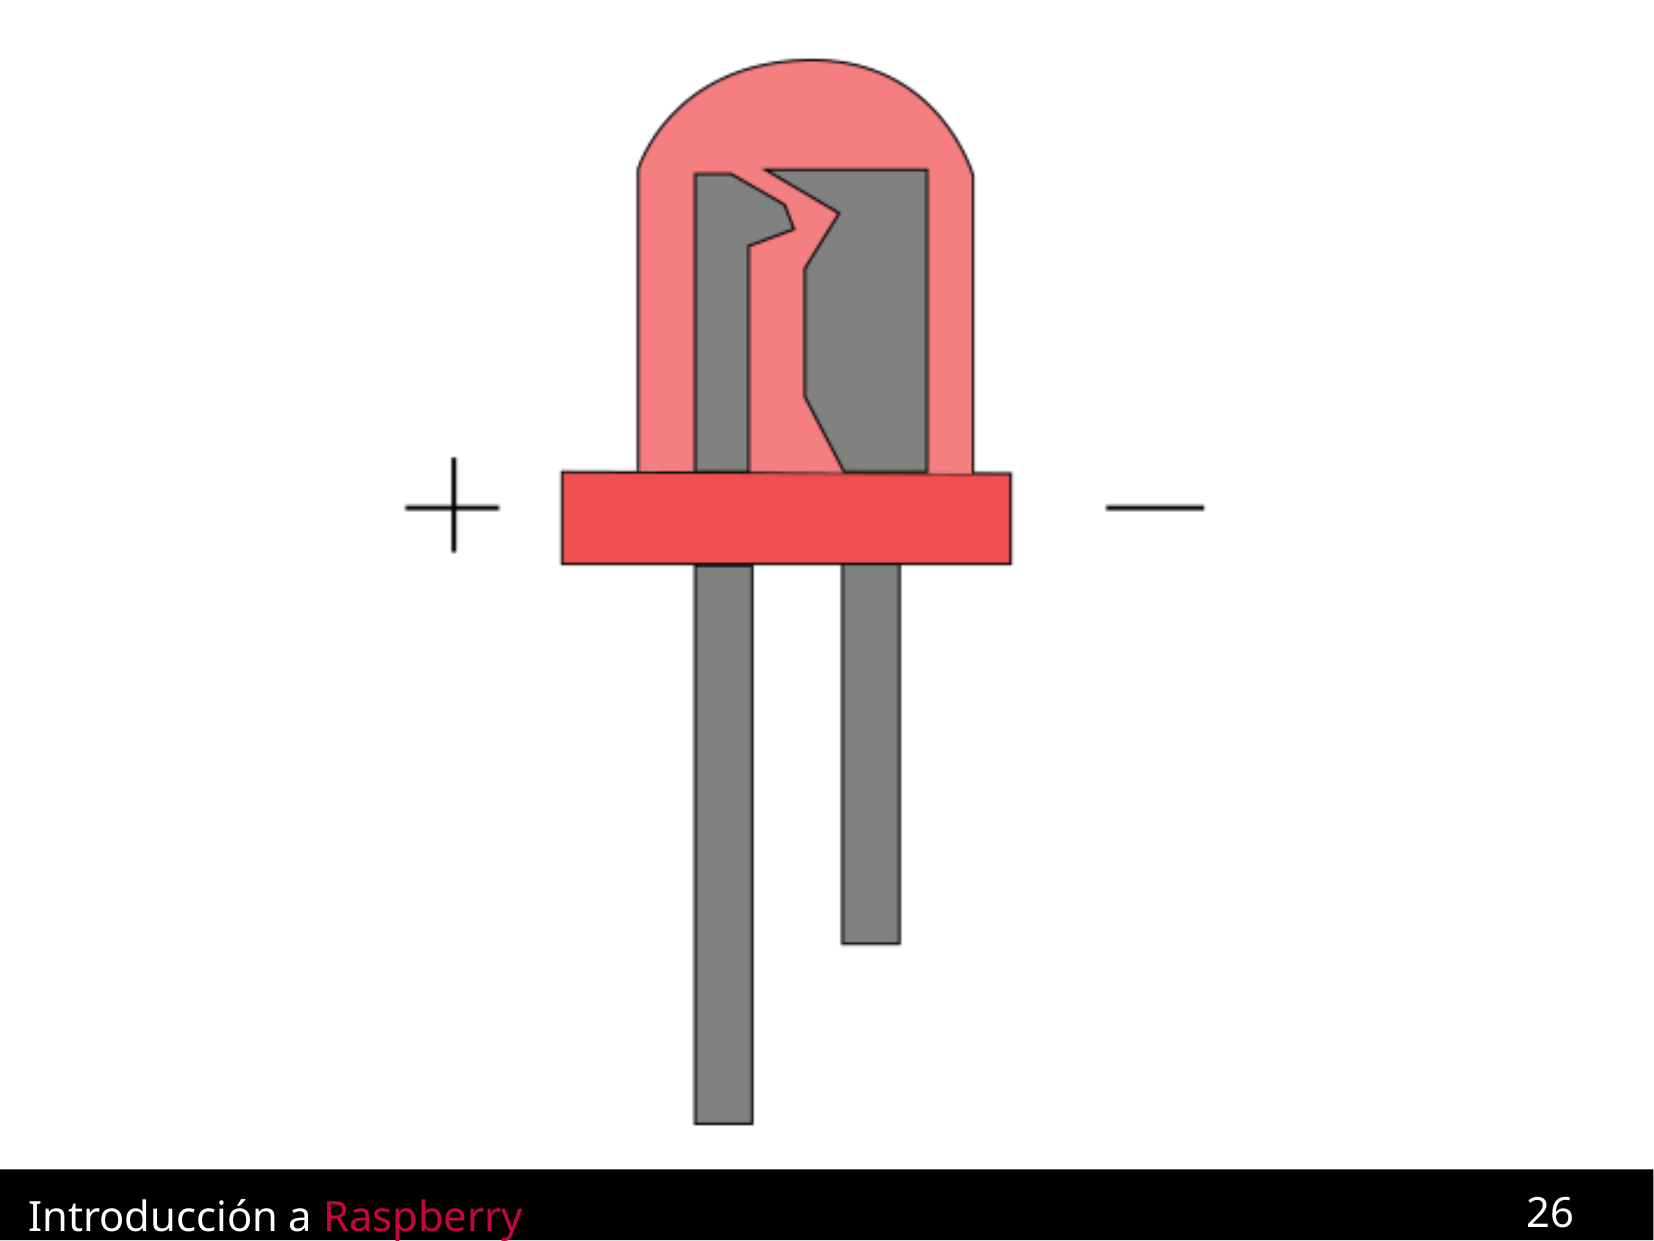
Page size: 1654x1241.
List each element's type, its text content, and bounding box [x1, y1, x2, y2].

text_box [0, 0, 1654, 1241]
picture [337, 1, 1317, 1168]
text_box <number> [1521, 1175, 1654, 1241]
text_box Introducción a Raspberry Pi [13, 1179, 556, 1241]
